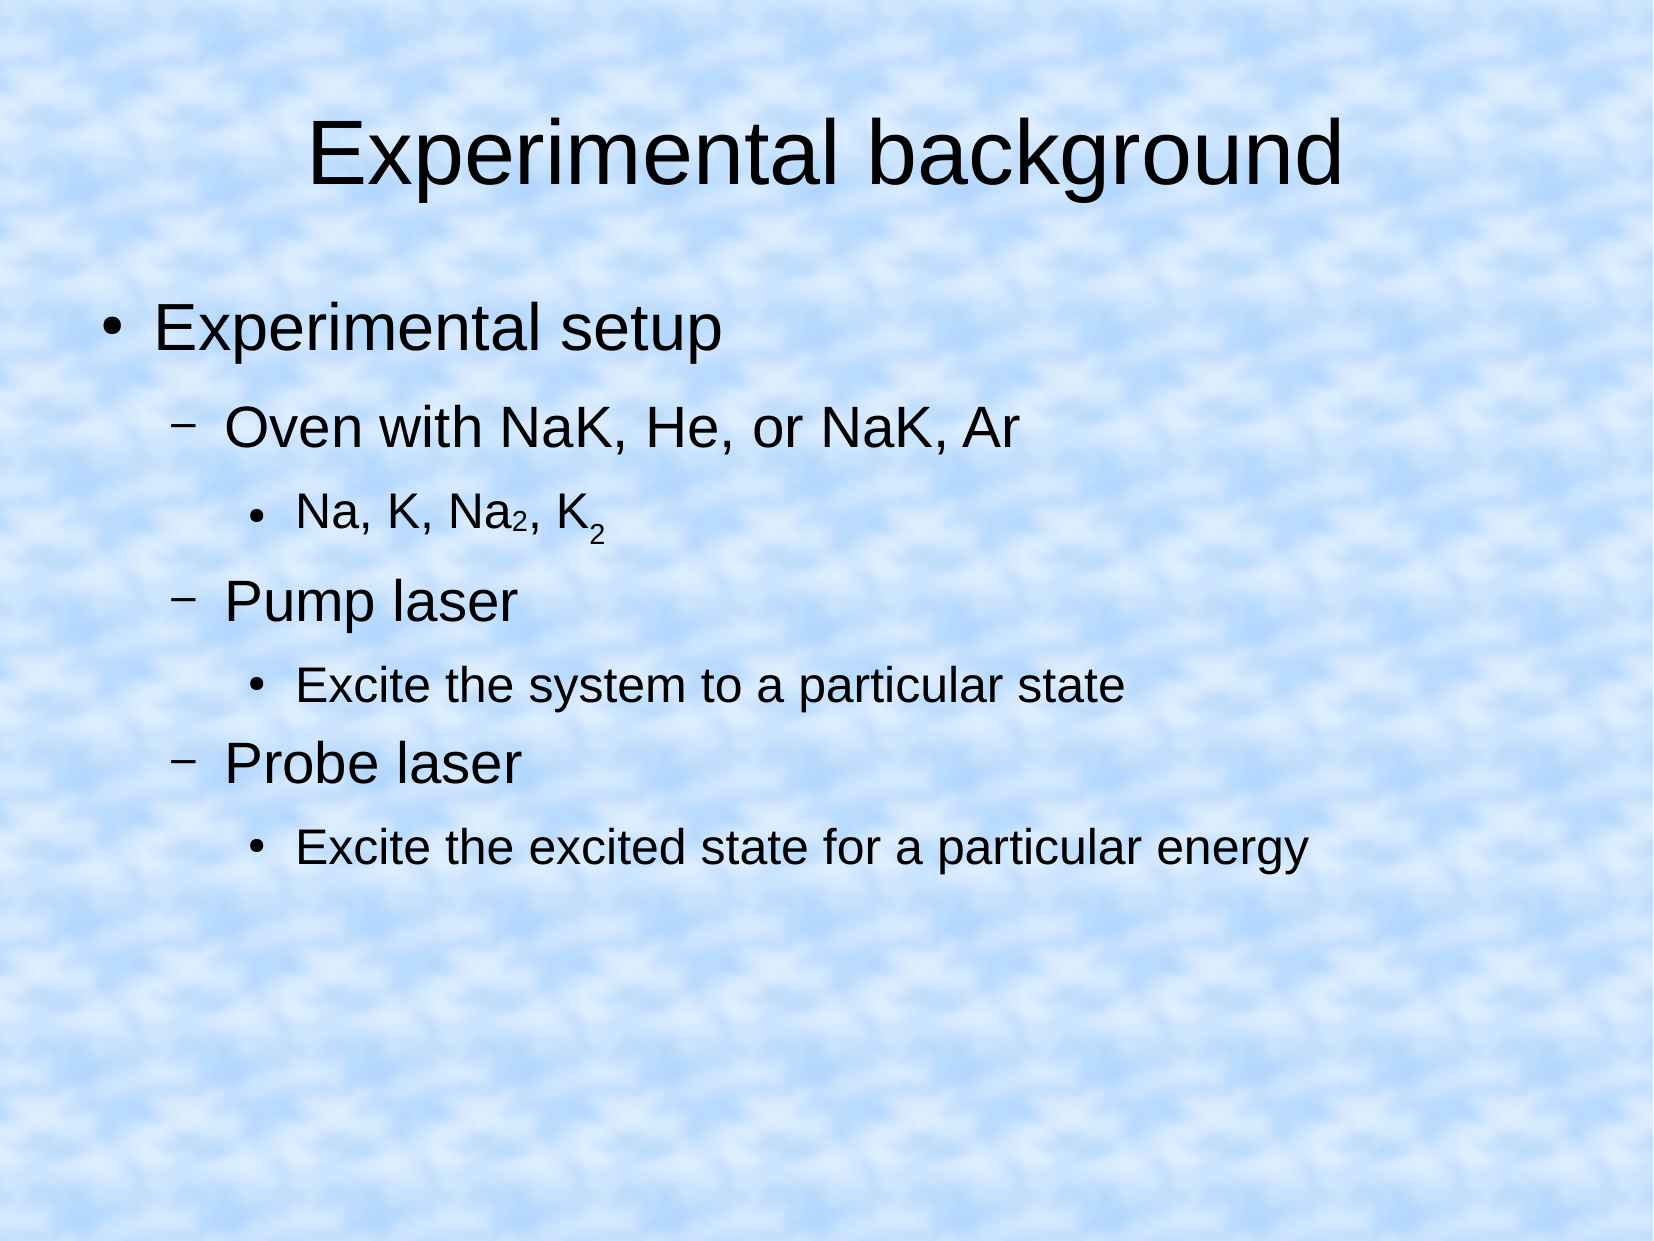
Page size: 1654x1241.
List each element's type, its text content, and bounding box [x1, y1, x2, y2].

list Experimental setup Oven with NaK, He, or NaK, Ar Na, K, Na2, K2 Pump laser Excite the system to a particular state Probe laser Excite the excited state for a particular energy [82, 290, 1571, 1010]
picture [0, 0, 1654, 1241]
title Experimental background [82, 49, 1571, 257]
